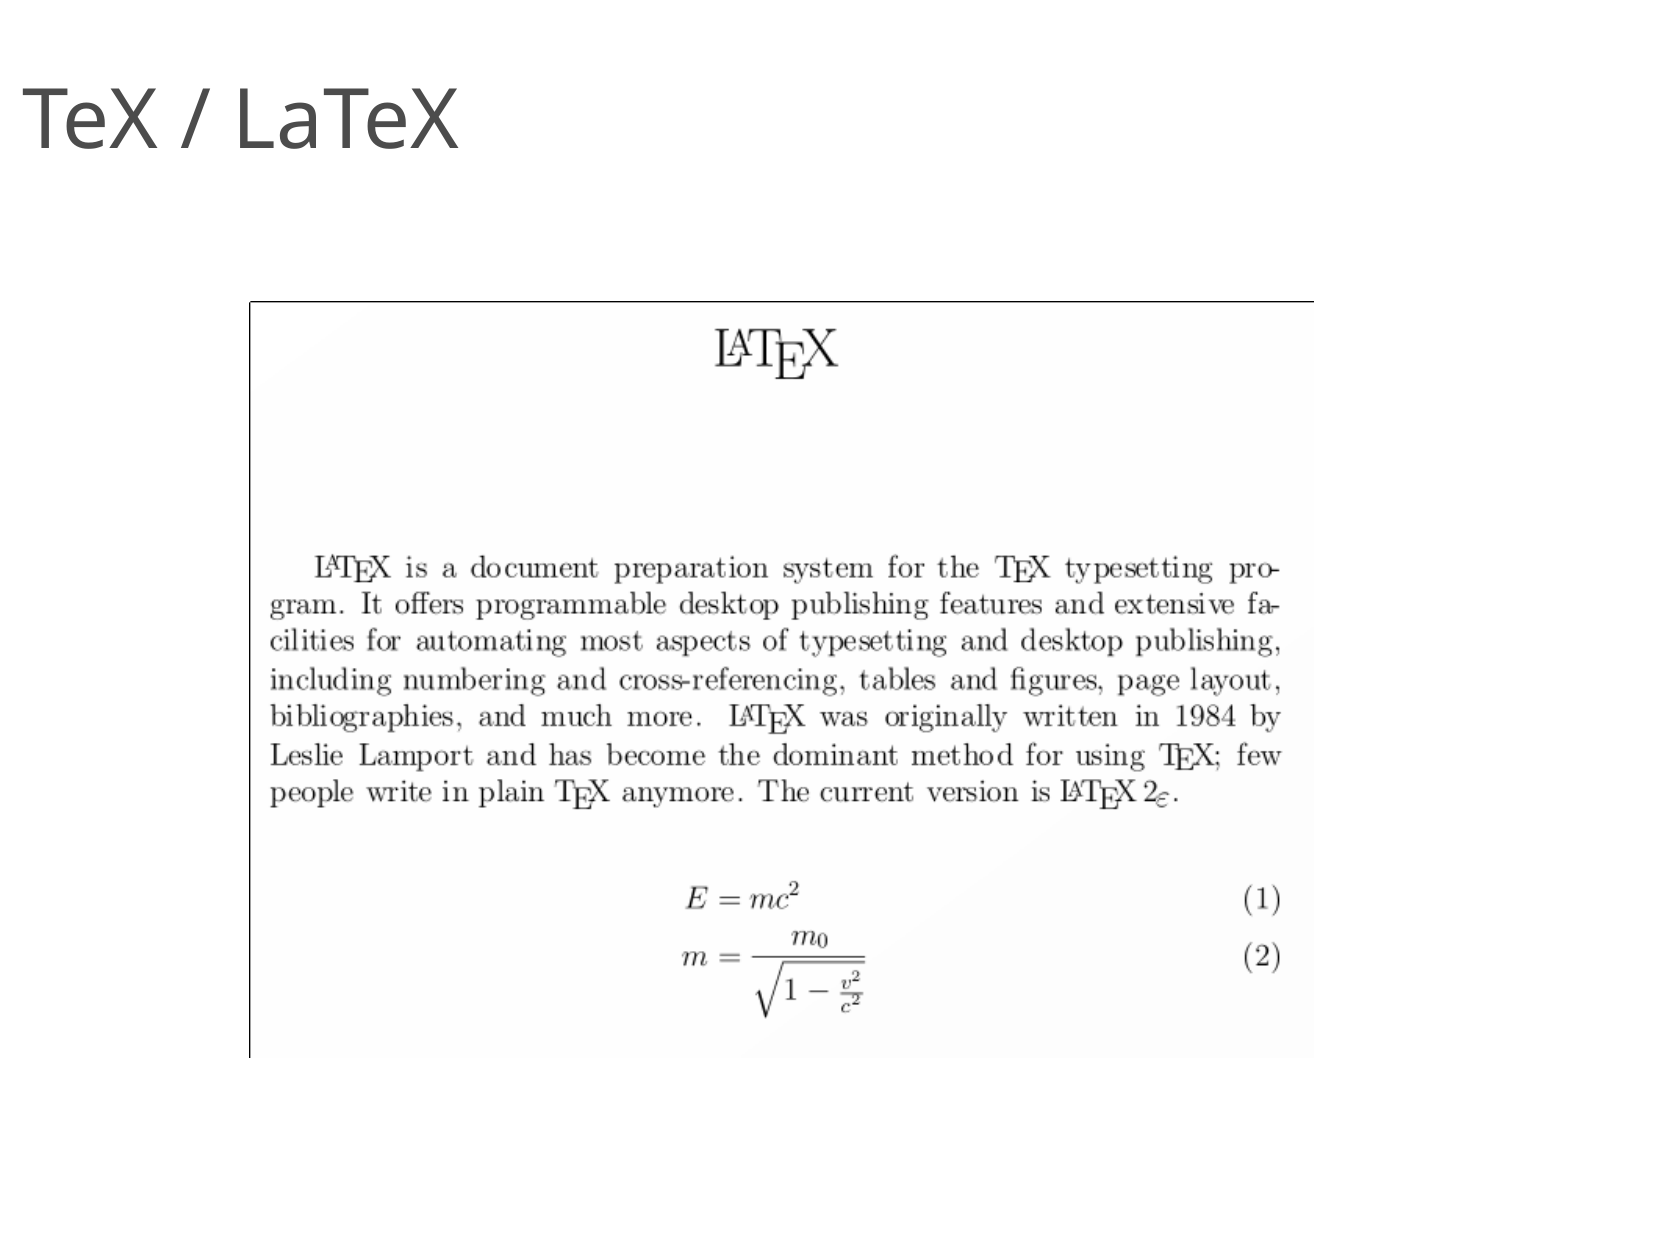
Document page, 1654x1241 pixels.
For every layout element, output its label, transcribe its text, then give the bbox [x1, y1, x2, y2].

title TeX / LaTeX [22, 26, 1654, 205]
picture [249, 301, 1314, 1059]
